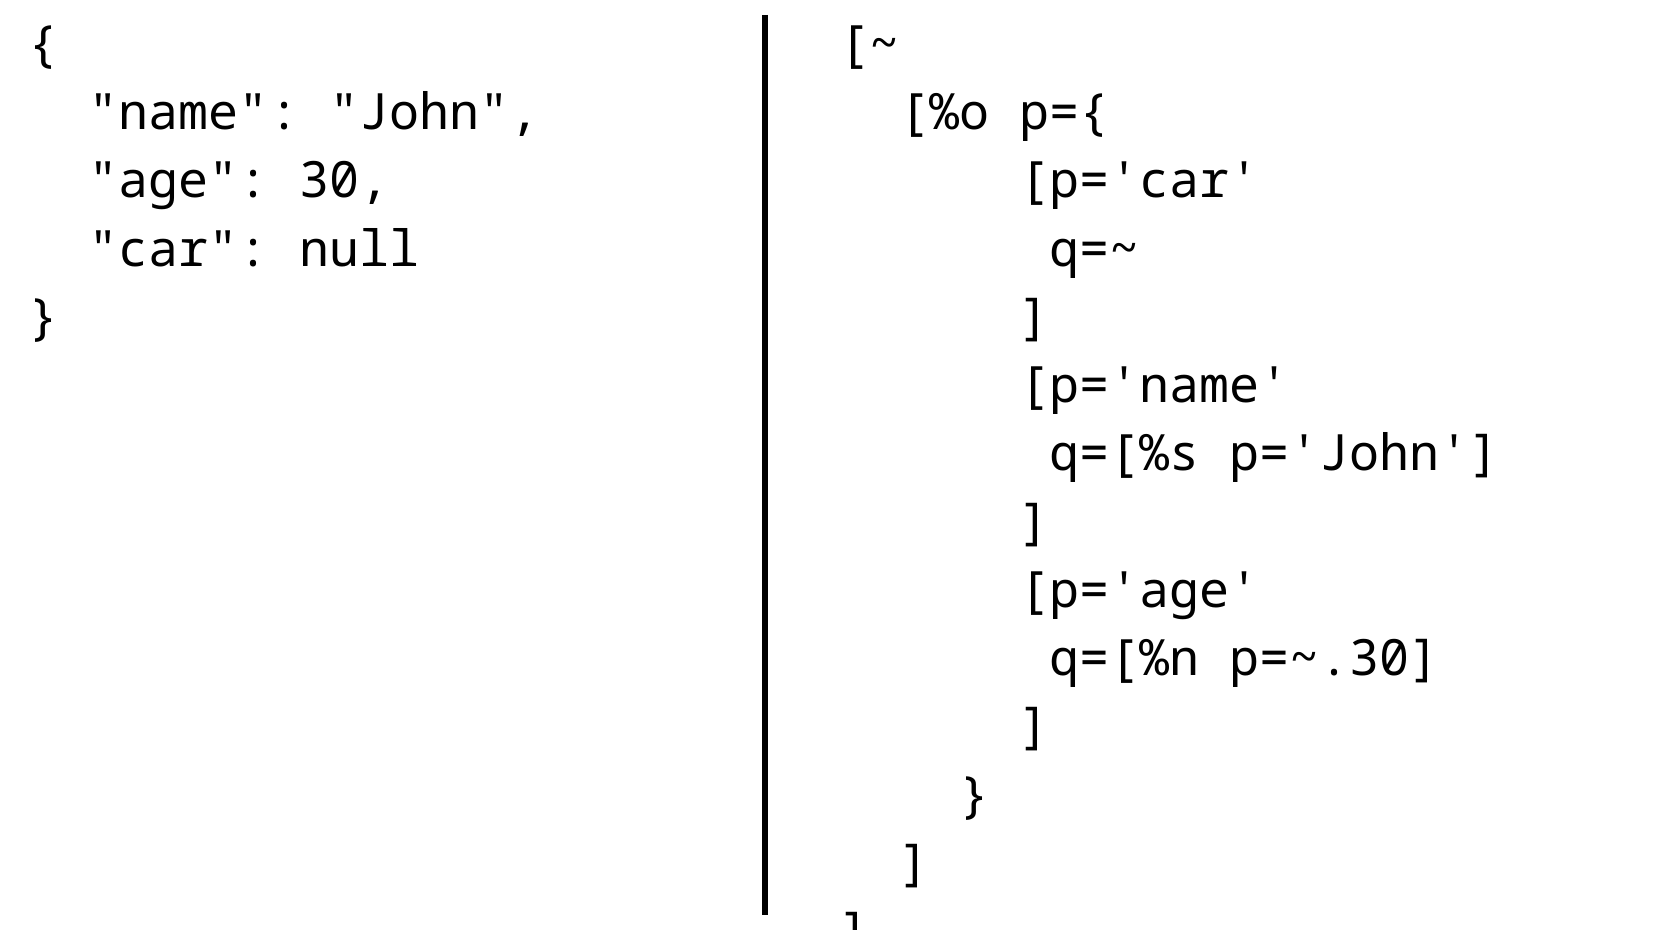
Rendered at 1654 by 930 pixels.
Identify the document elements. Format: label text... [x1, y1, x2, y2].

text_box [~ [%o p={ [p='car' q=~ ] [p='name' q=[%s p='John'] ] [p='age' q=[%n p=~.30] ] } ] ] [824, 902, 1638, 930]
text_box { "name": "John", "age": 30, "car": null } [14, 0, 1638, 902]
